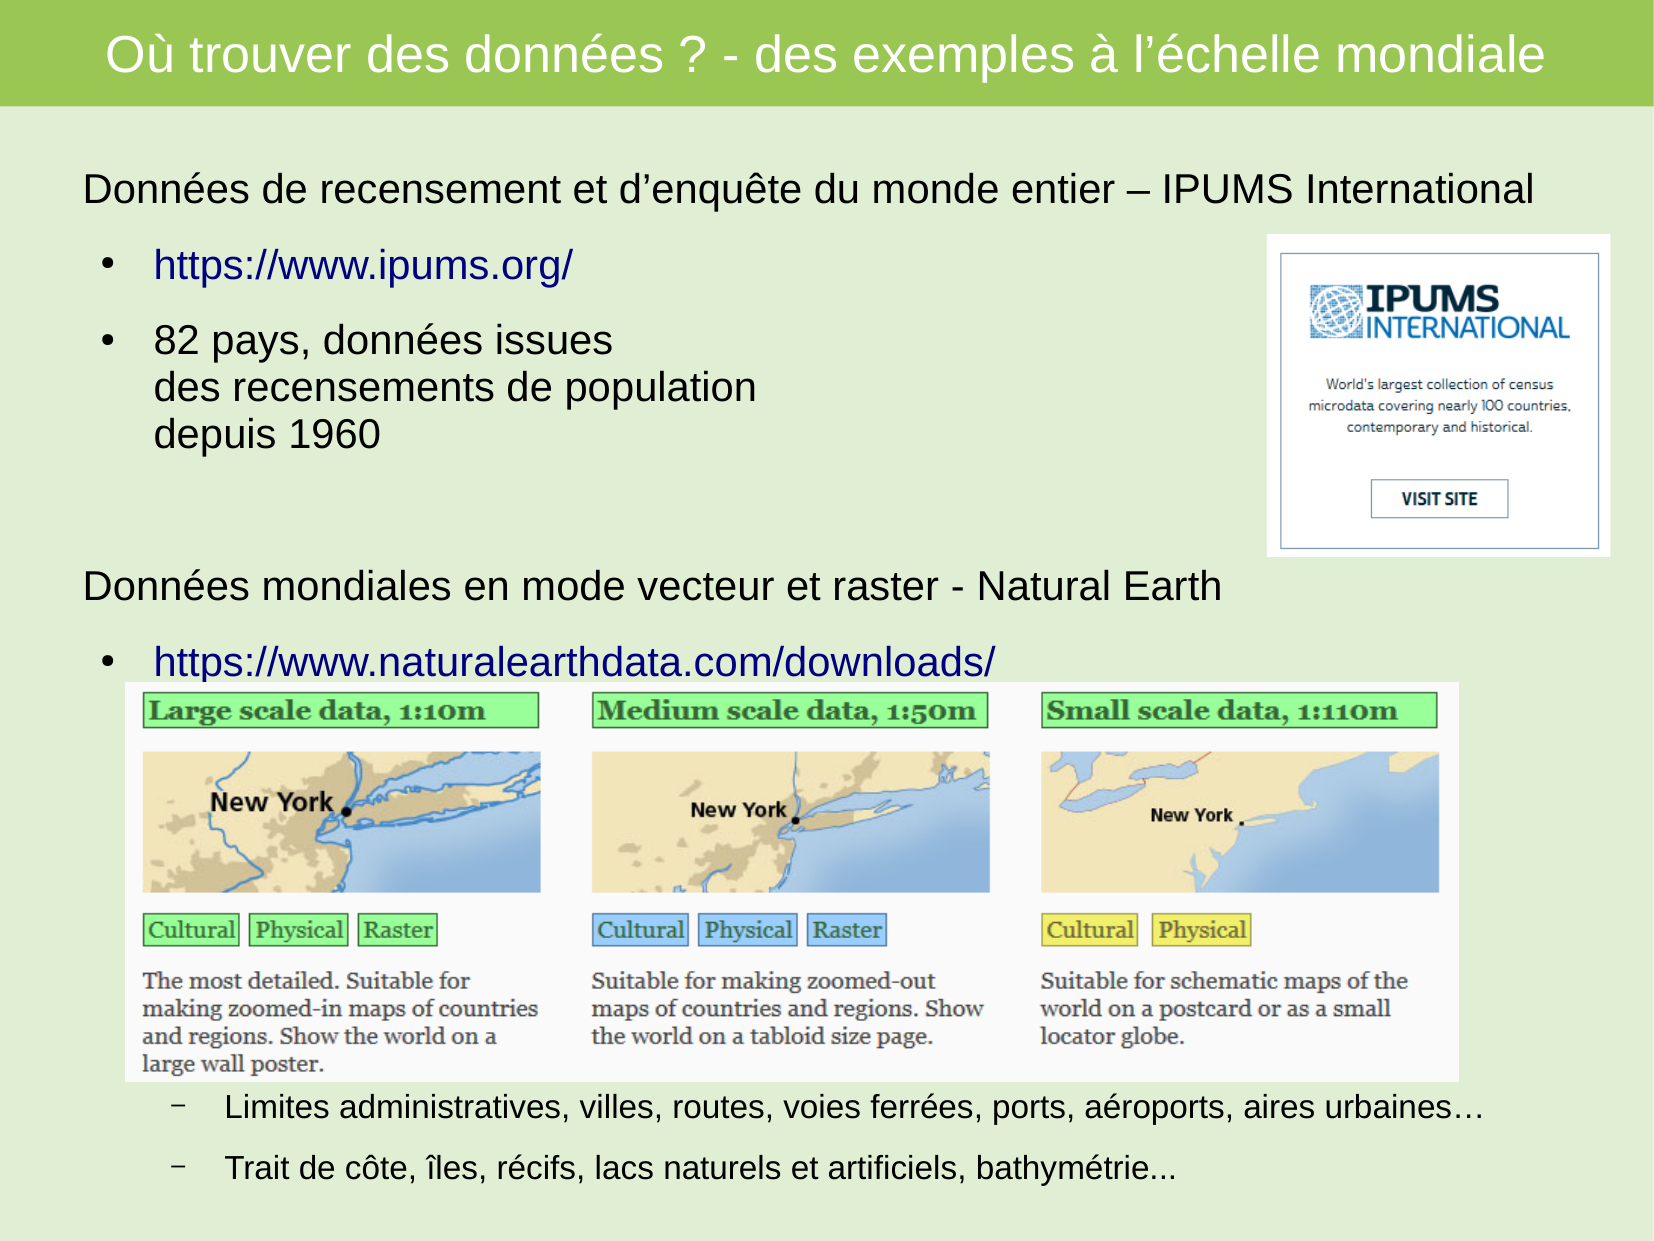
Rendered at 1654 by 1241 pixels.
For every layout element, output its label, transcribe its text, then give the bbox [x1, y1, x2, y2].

picture [1266, 234, 1611, 557]
title Où trouver des données ? - des exemples à l’échelle mondiale [82, 19, 1571, 89]
picture [125, 682, 1459, 1082]
list Données de recensement et d’enquête du monde entier – IPUMS International https://www.ipums.org/ 82 pays, données issues des recensements de population depuis 1960 Données mondiales en mode vecteur et raster - Natural Earth https://www.naturalearthdata.com/downloads/ Limites administratives, villes, routes, voies ferrées, ports, aéroports, aires urbaines… Trait de côte, îles, récifs, lacs naturels et artificiels, bathymétrie... [82, 165, 1571, 1193]
